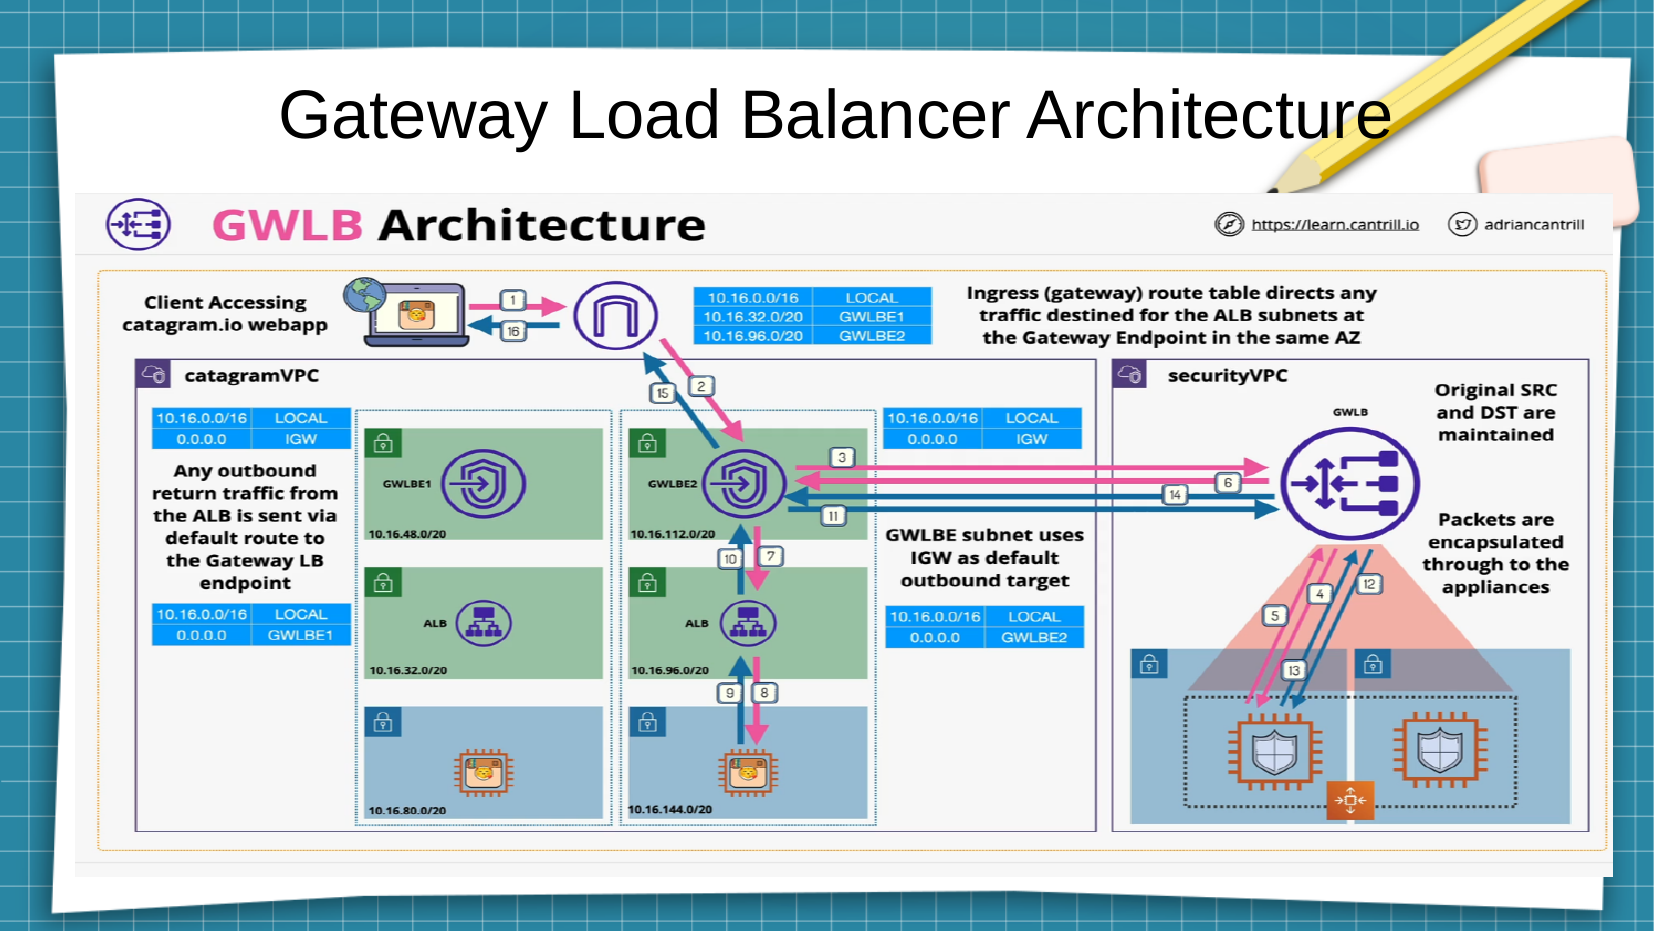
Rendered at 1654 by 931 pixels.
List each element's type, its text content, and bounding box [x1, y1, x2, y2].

title Gateway Load Balancer Architecture [82, 37, 1571, 193]
picture [0, 0, 1654, 931]
